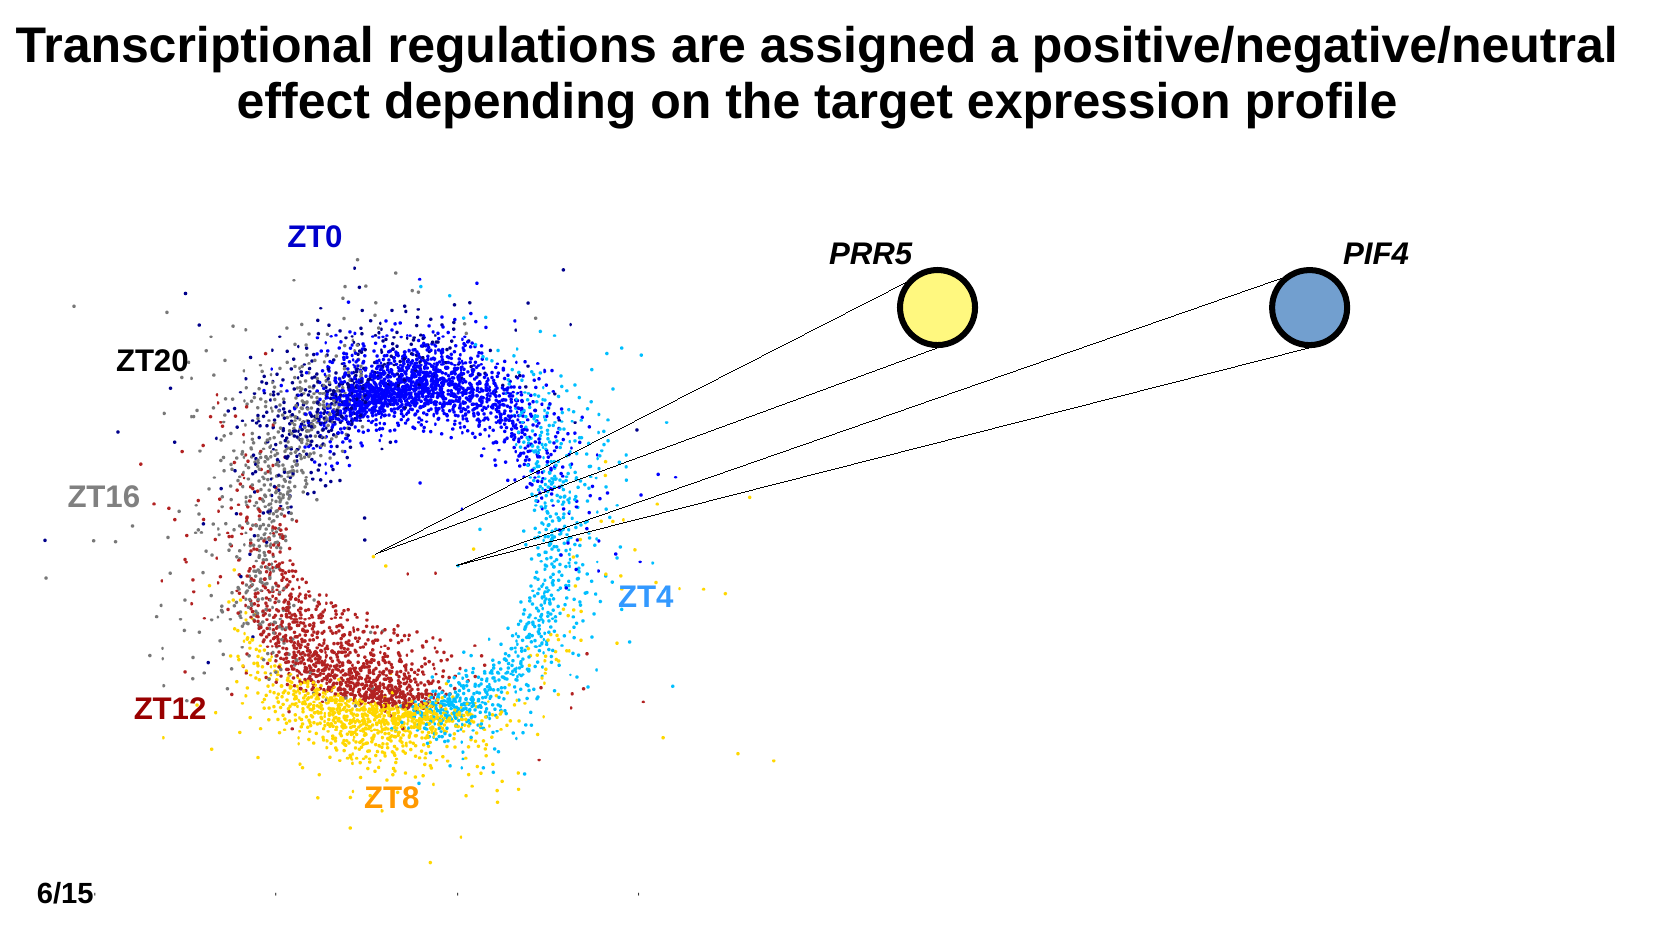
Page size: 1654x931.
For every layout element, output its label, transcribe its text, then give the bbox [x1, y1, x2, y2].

text_box [1272, 270, 1341, 346]
title Transcriptional regulations are assigned a positive/negative/neutral effect depending on the target expression profile [15, 0, 1621, 185]
text_box [906, 328, 969, 346]
text_box 6/15 [15, 870, 121, 918]
text_box ZT4 [603, 571, 769, 671]
text_box ZT20 [101, 335, 267, 435]
text_box PIF4 [1328, 229, 1494, 329]
text_box PRR5 [814, 229, 980, 328]
picture [0, 224, 815, 901]
text_box ZT8 [349, 772, 515, 872]
text_box ZT0 [272, 211, 438, 311]
text_box ZT16 [52, 471, 218, 571]
text_box ZT12 [119, 684, 285, 783]
